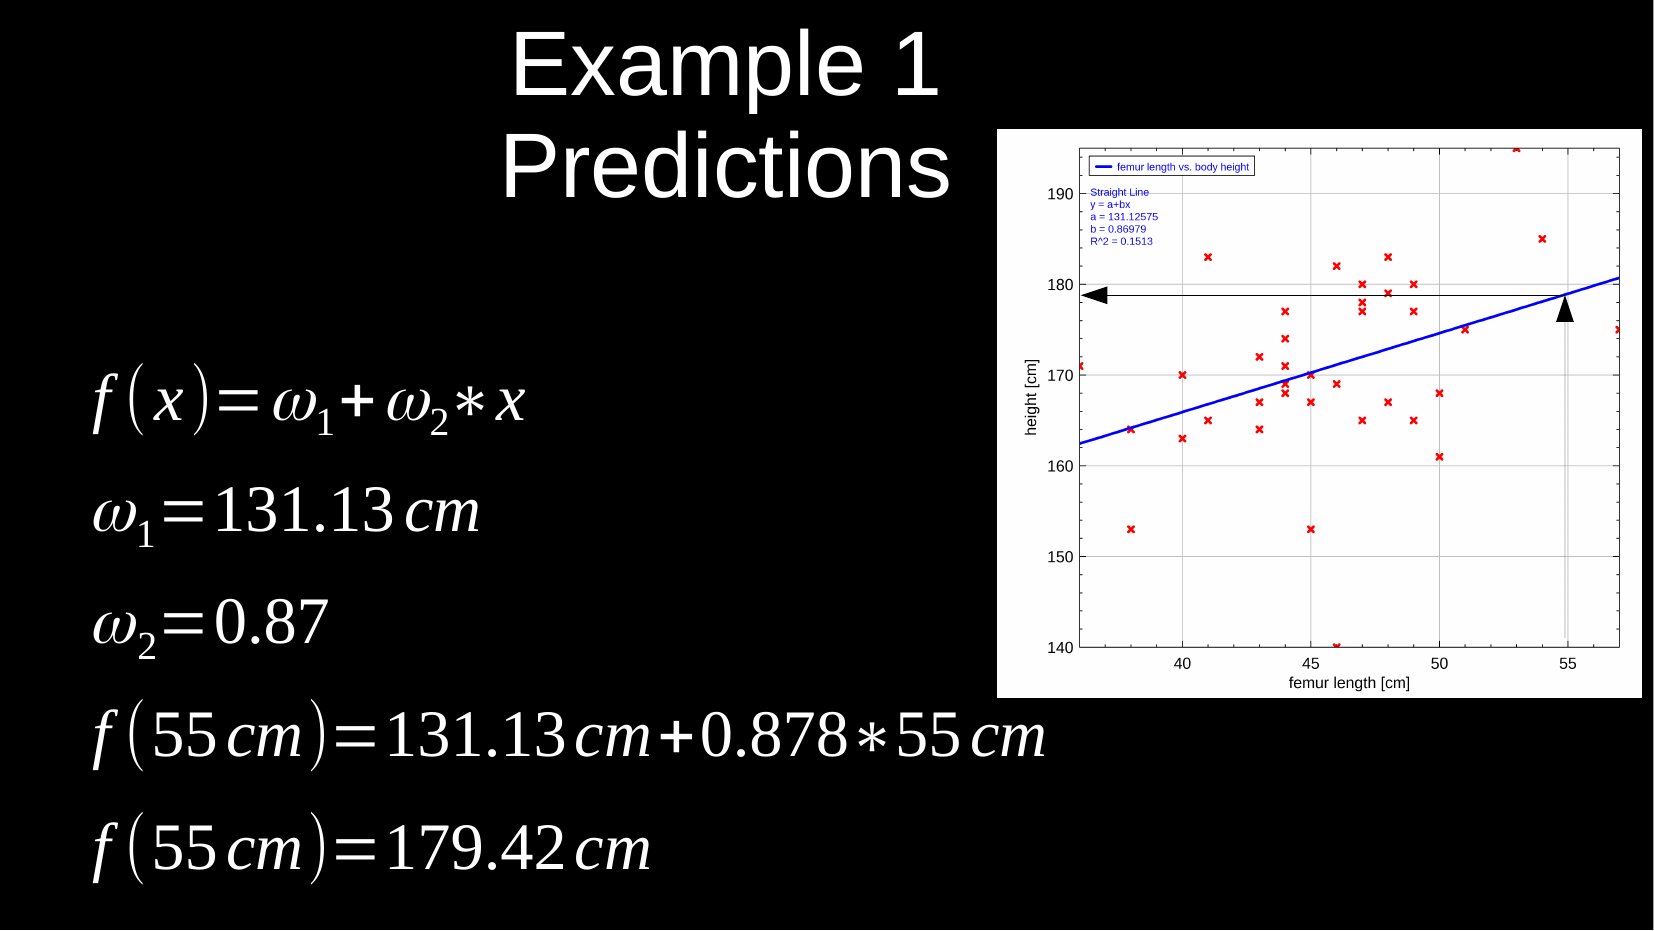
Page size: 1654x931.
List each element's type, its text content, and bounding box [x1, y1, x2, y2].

chart [82, 359, 536, 445]
chart [82, 584, 338, 668]
chart [82, 472, 488, 556]
chart [82, 808, 659, 889]
chart [82, 695, 1055, 776]
title Example 1 Predictions [82, 12, 1371, 218]
picture [997, 129, 1642, 698]
